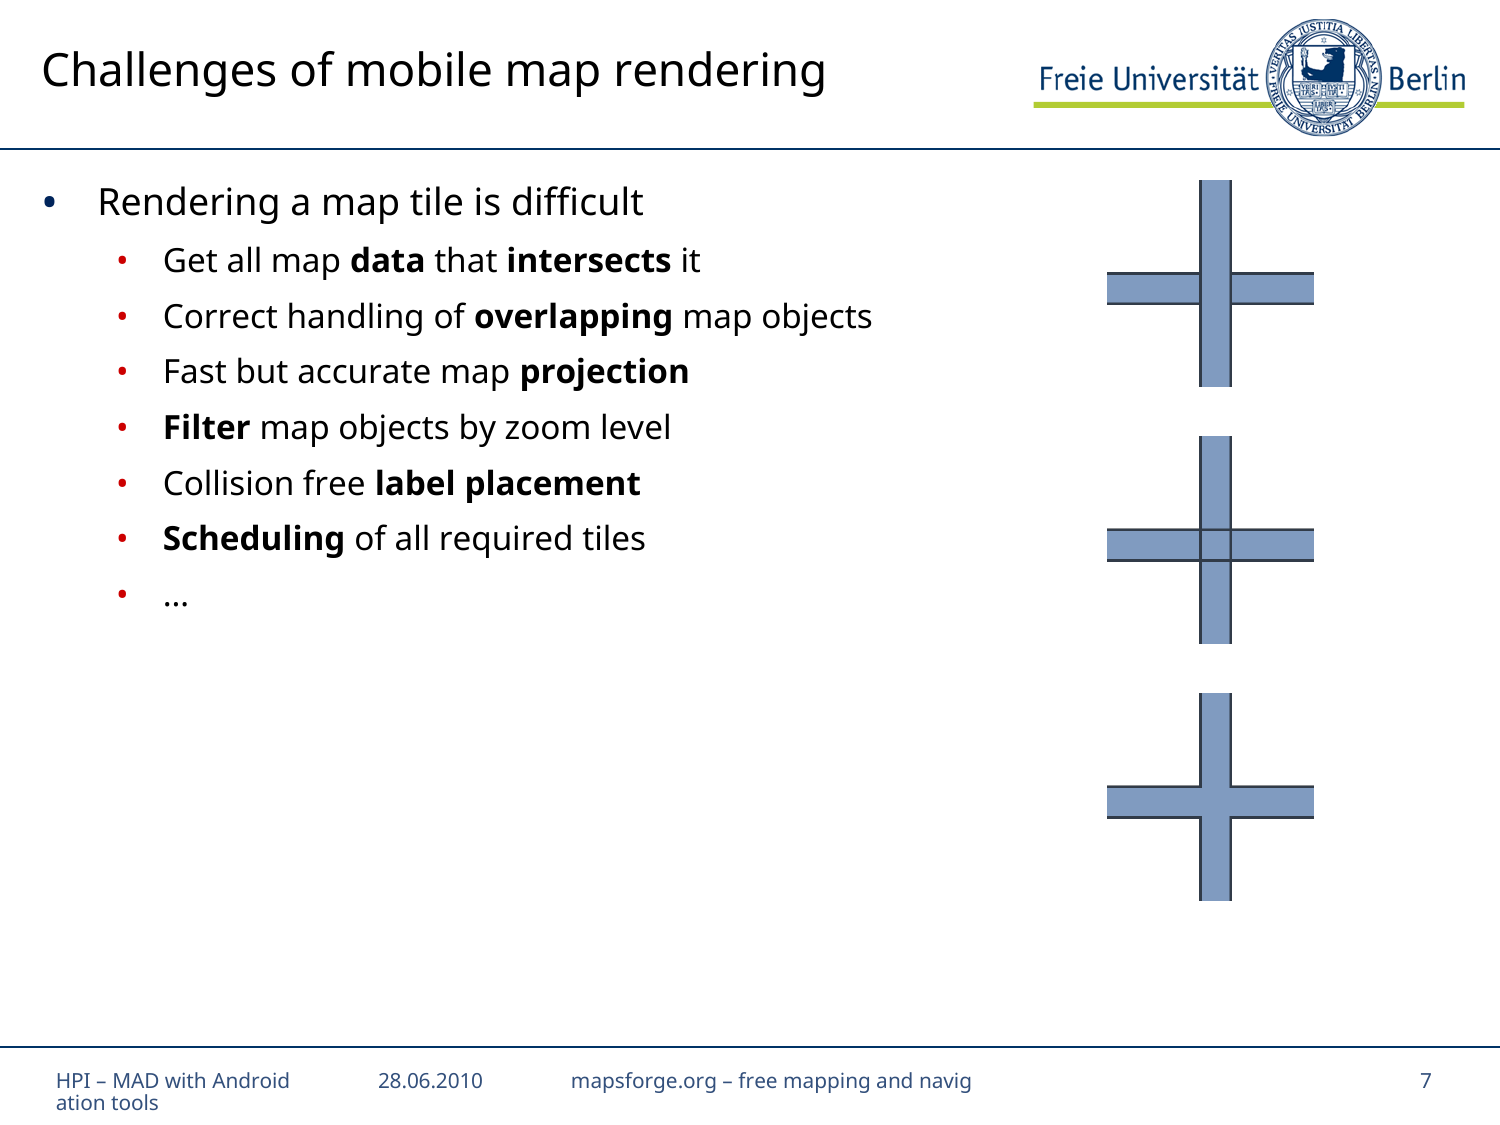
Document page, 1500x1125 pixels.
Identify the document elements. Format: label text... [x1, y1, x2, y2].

picture [1107, 693, 1314, 901]
picture [1107, 436, 1314, 644]
picture [1033, 19, 1470, 137]
list Rendering a map tile is difficult Get all map data that intersects it Correct handling of overlapping map objects Fast but accurate map projection Filter map objects by zoom level Collision free label placement Scheduling of all required tiles … [41, 175, 1447, 919]
title Challenges of mobile map rendering [41, 0, 1016, 138]
picture [1107, 180, 1314, 387]
